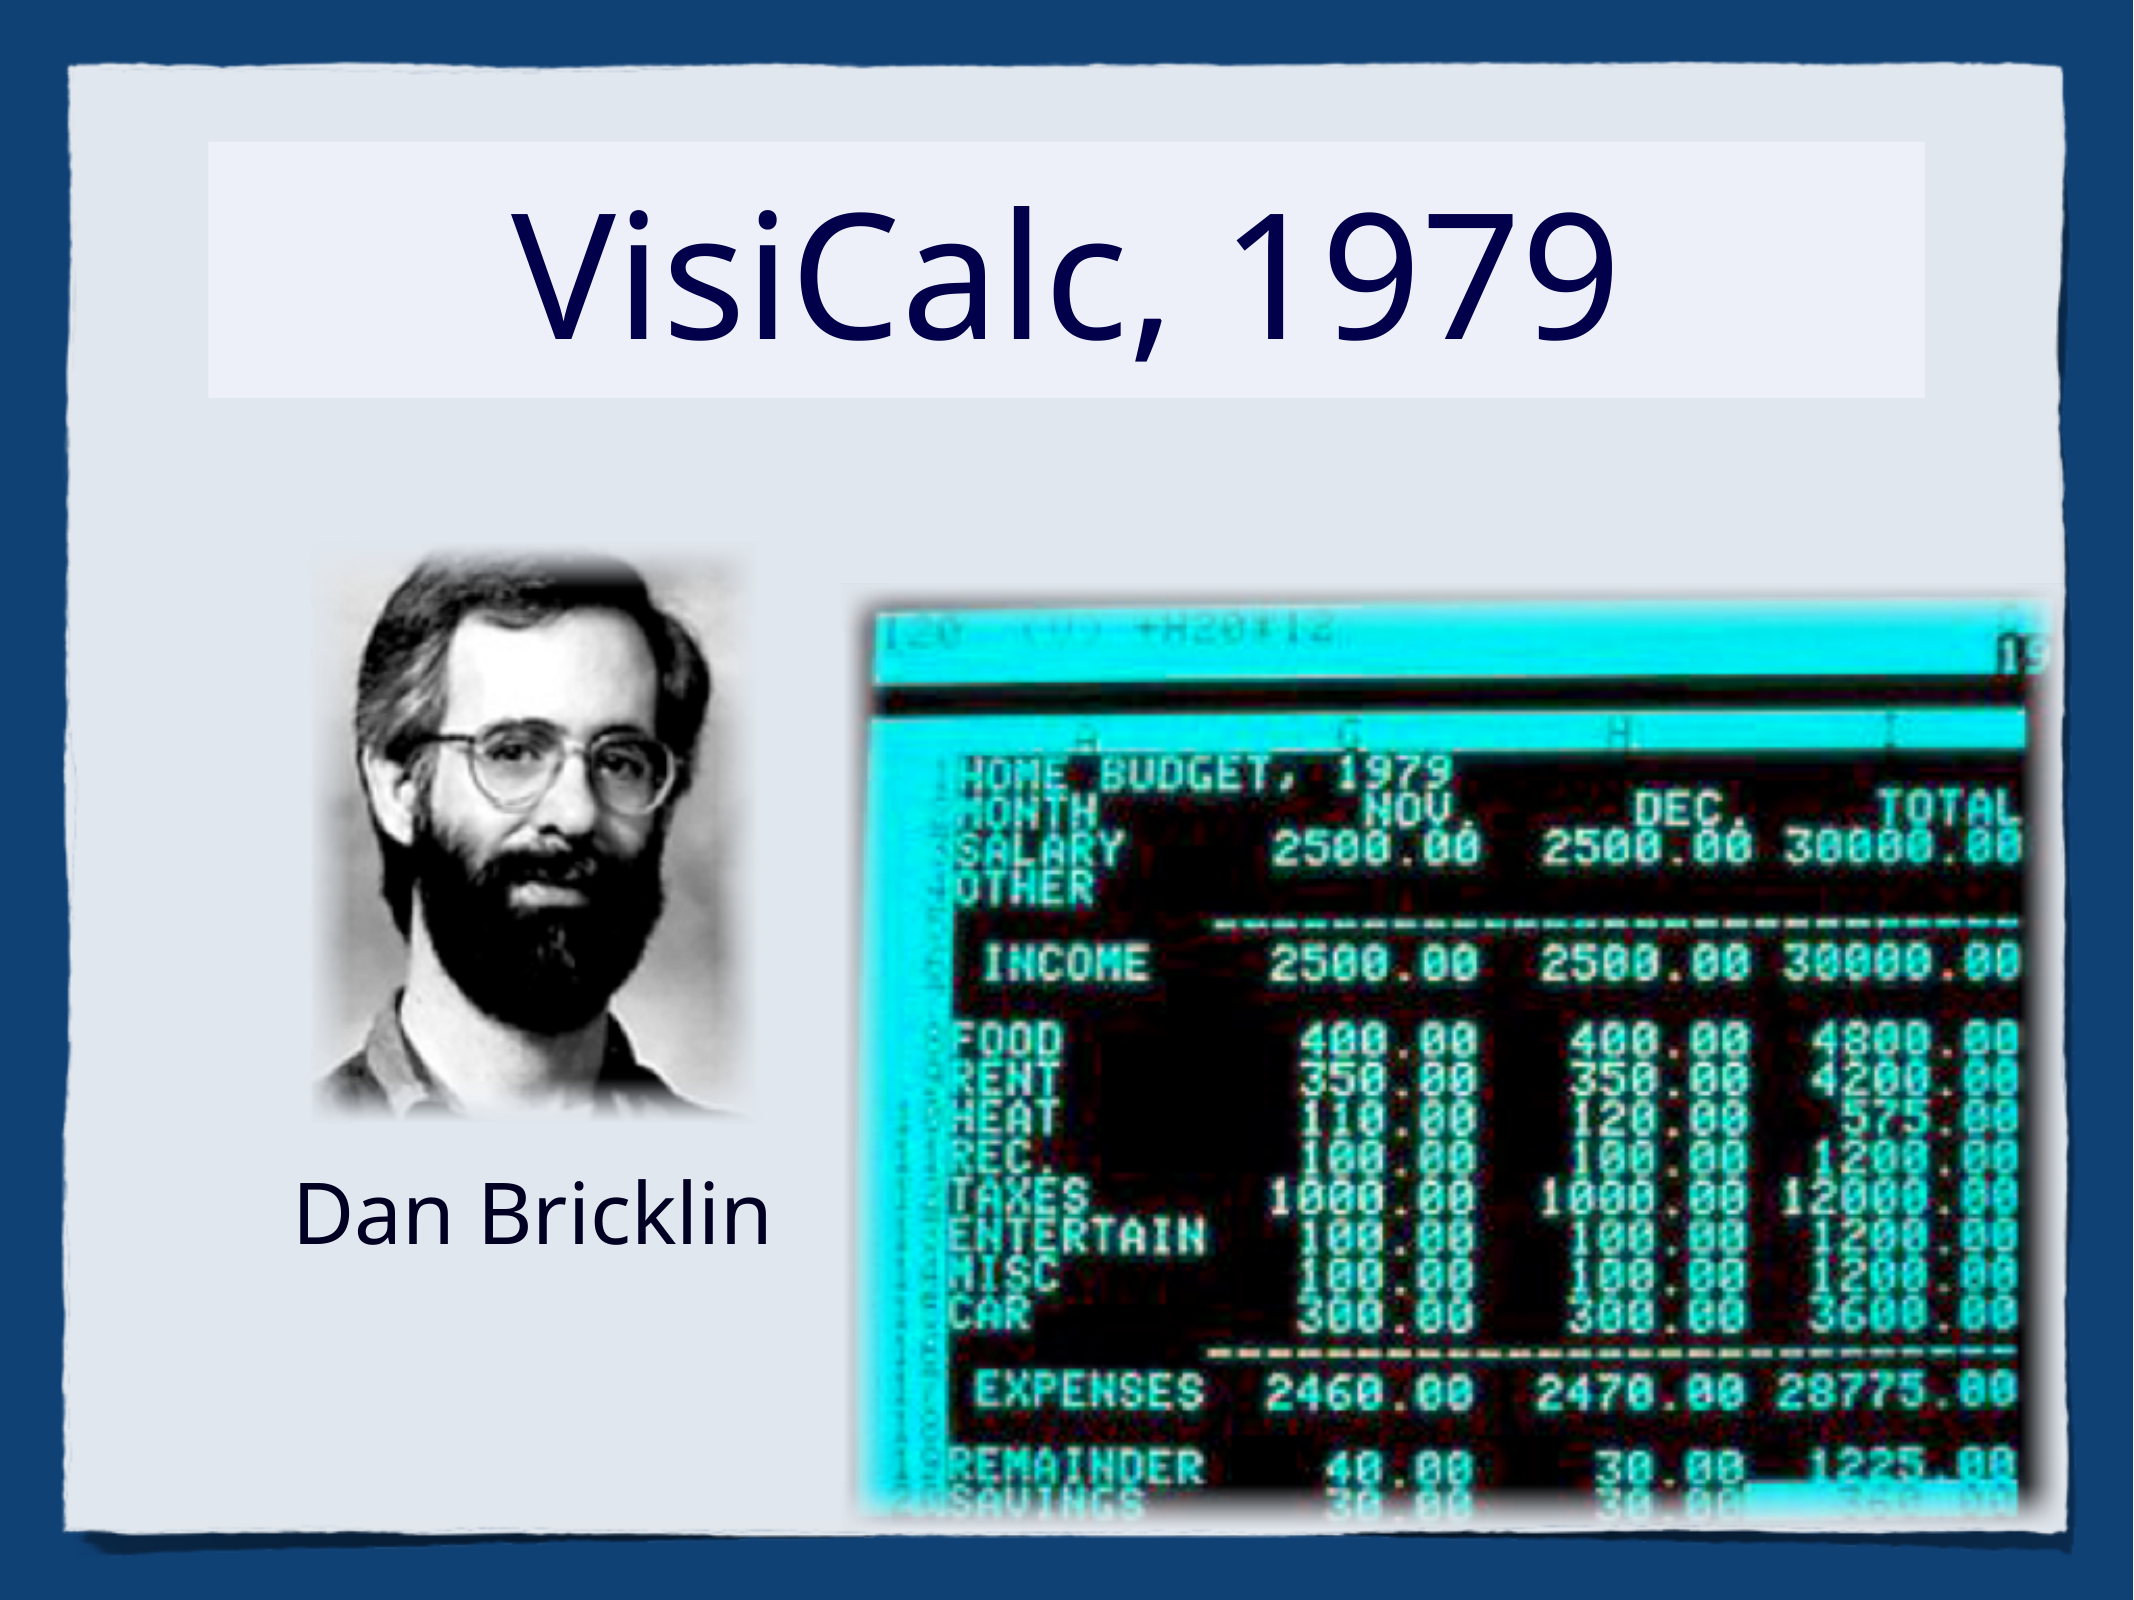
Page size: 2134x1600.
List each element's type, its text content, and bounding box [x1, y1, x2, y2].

title VisiCalc, 1979 [208, 141, 1925, 398]
text_box Dan Bricklin [292, 1159, 775, 1262]
picture [54, 52, 2078, 1559]
